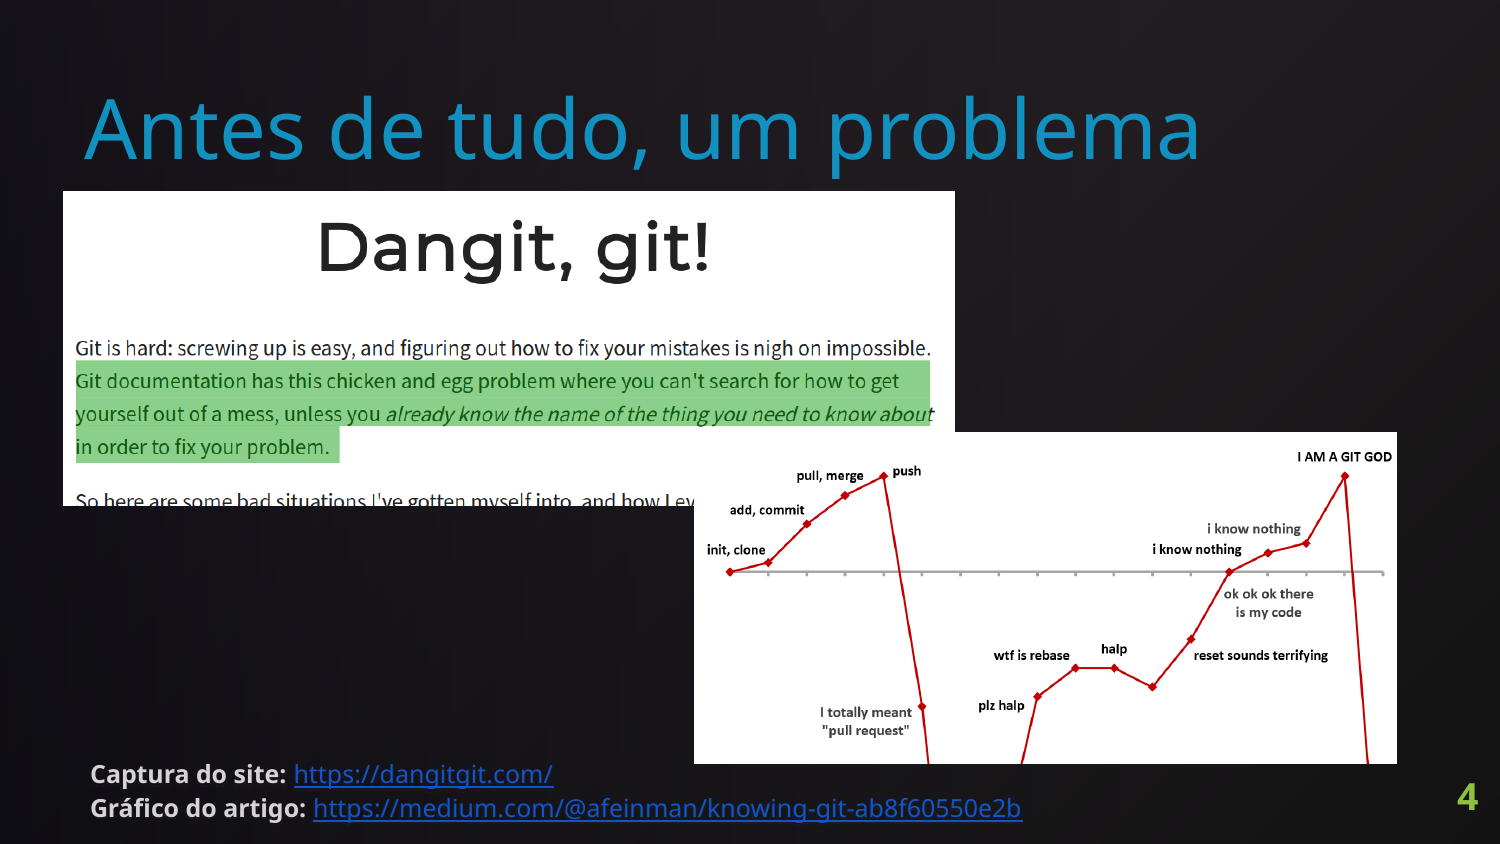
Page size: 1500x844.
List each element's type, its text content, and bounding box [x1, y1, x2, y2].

title Antes de tudo, um problema [69, 46, 1431, 192]
text_box [76, 360, 931, 463]
picture [63, 191, 1397, 764]
list Captura do site: https://dangitgit.com/ Gráfico do artigo: https://medium.com/@afeinman/knowing-git-ab8f60550e2b [75, 743, 1425, 820]
slide_number <number> [1407, 752, 1494, 844]
